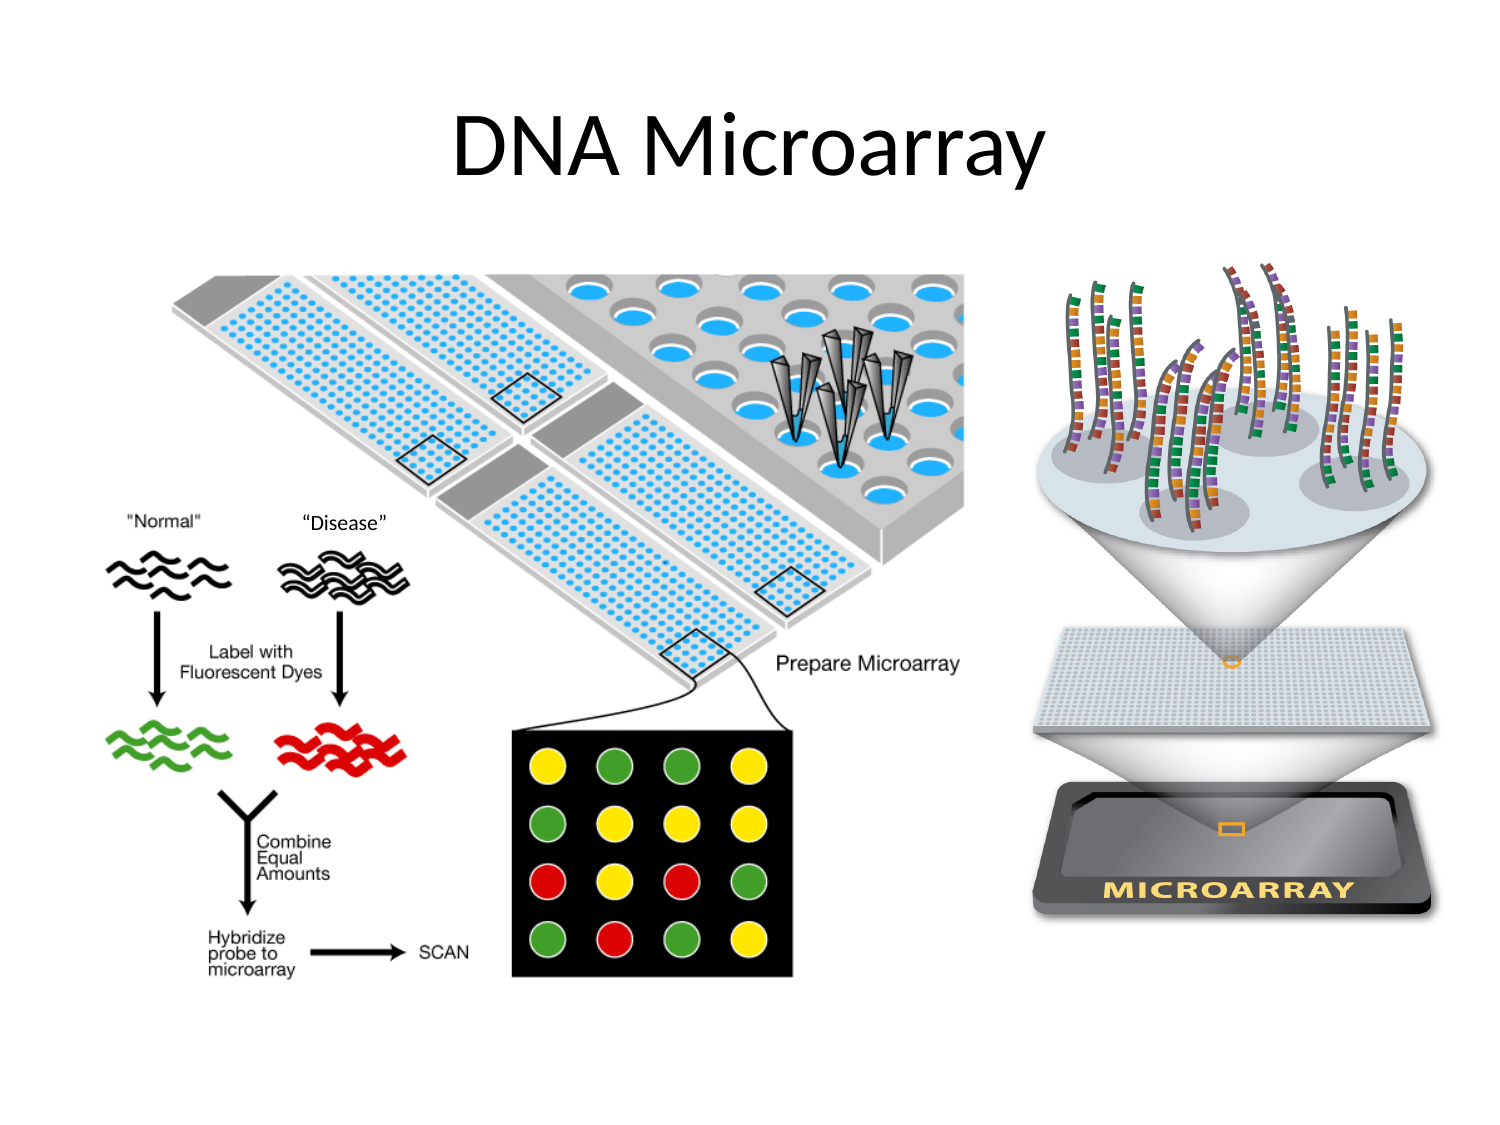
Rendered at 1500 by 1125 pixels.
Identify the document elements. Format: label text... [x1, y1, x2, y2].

picture [0, 262, 1449, 1005]
text_box “Disease” [286, 501, 434, 543]
title DNA Microarray [75, 45, 1425, 233]
